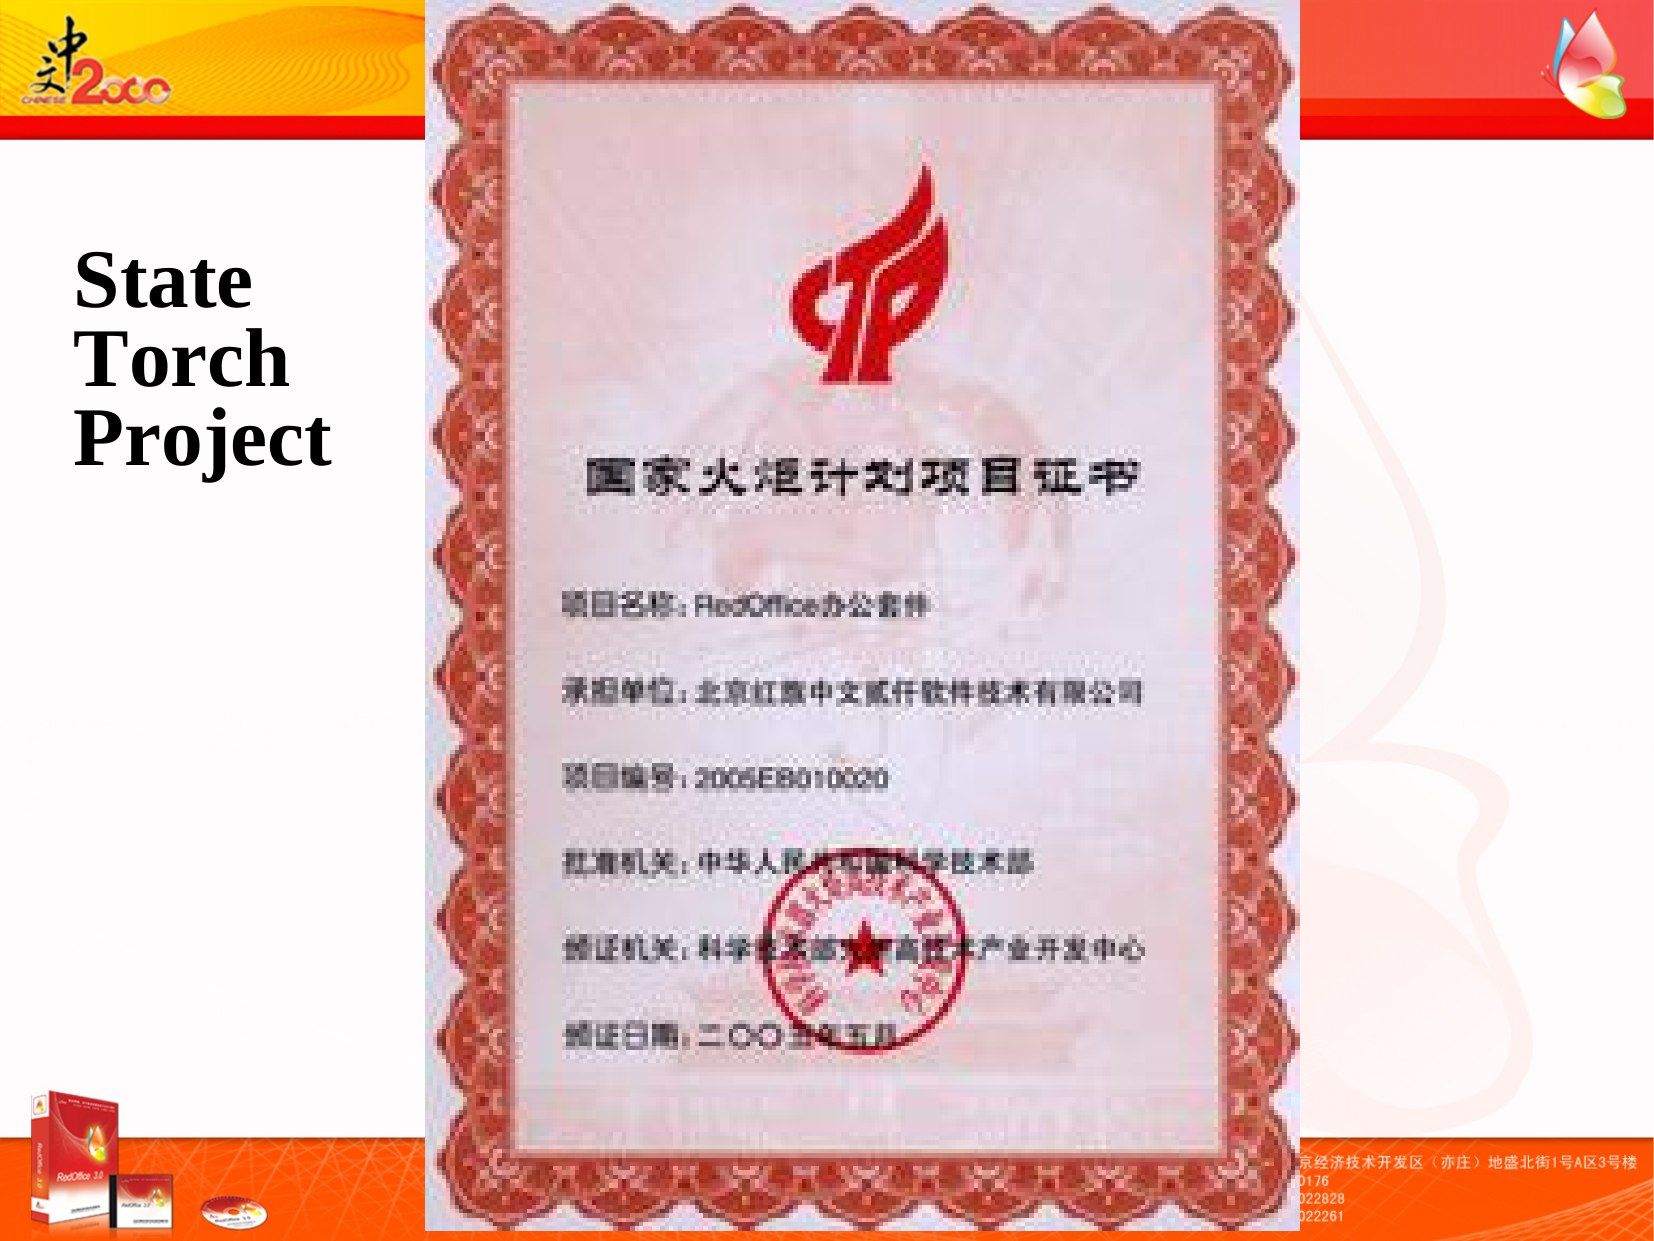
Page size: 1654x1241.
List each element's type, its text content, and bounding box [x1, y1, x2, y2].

picture [0, 0, 1654, 1241]
text_box State Torch Project [59, 236, 384, 490]
